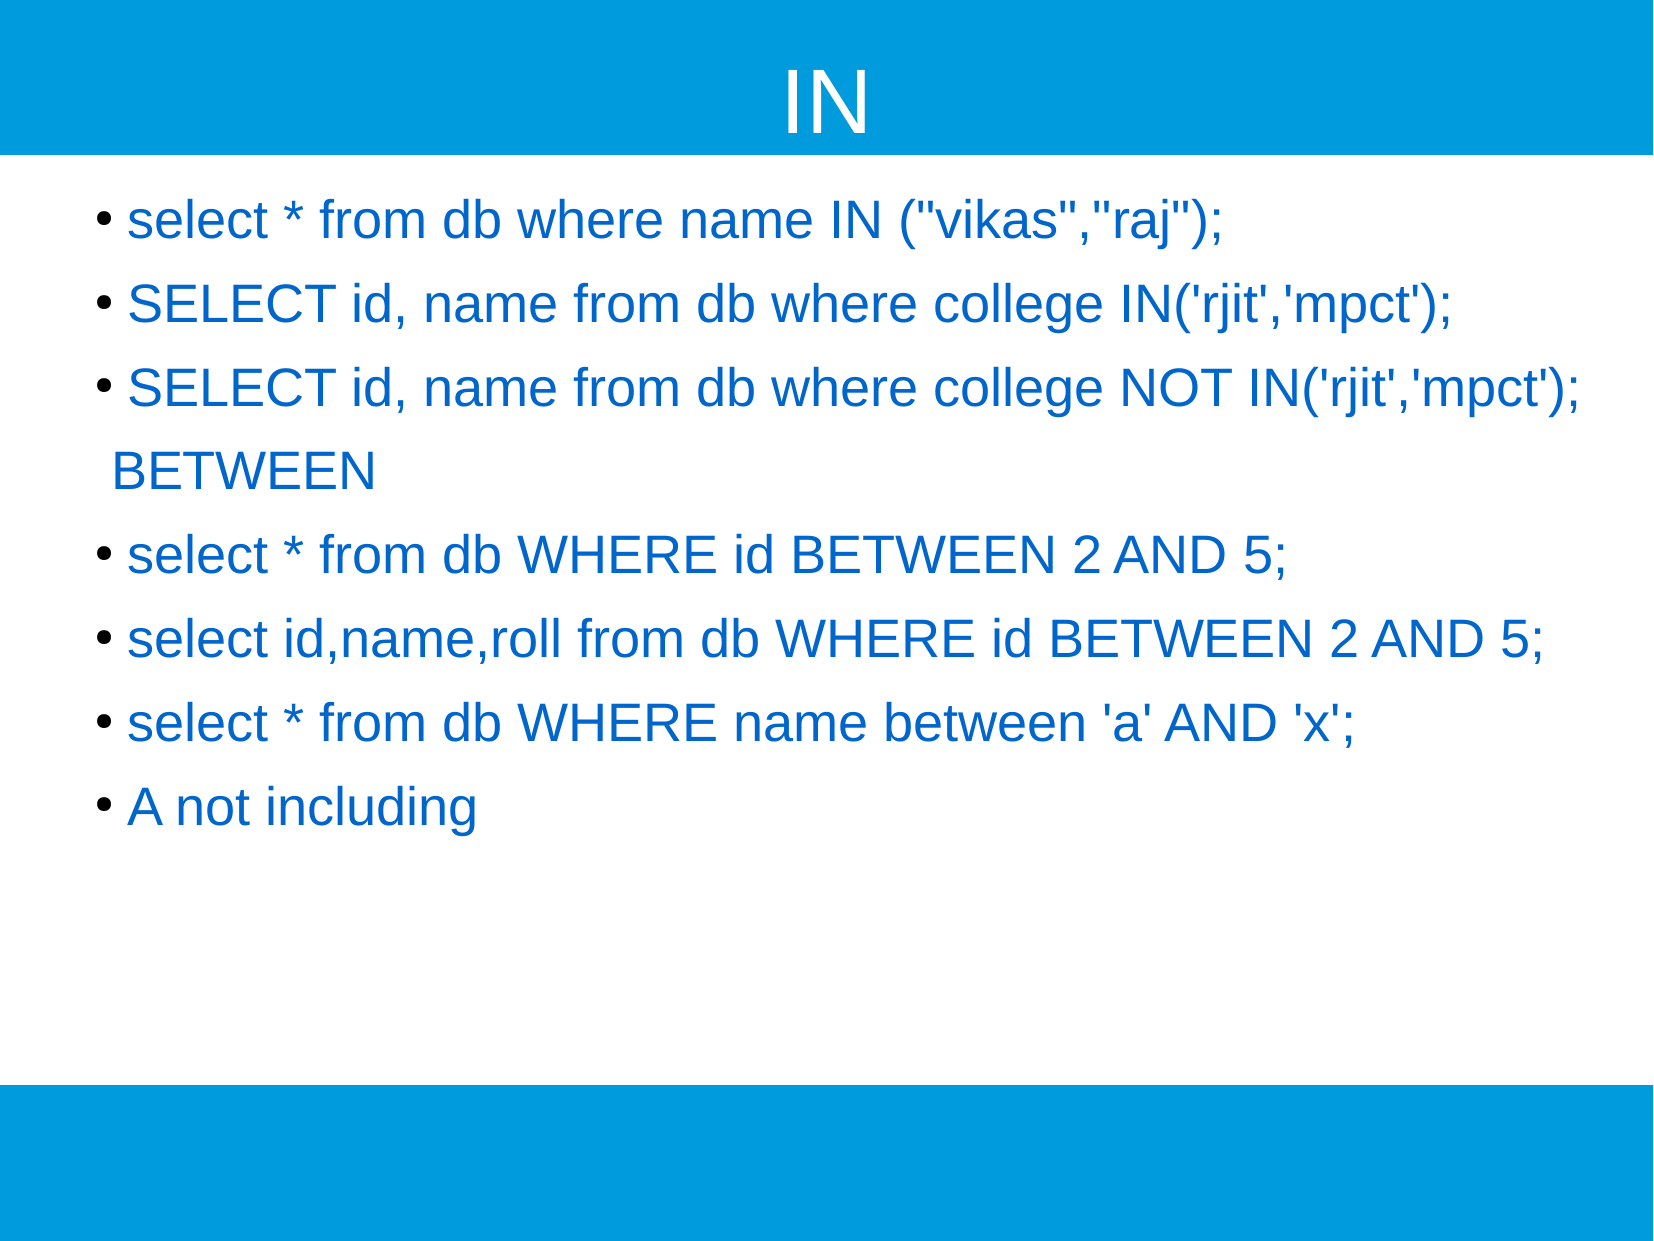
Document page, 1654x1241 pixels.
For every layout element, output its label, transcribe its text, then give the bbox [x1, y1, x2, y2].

title IN [82, 49, 1571, 155]
list select * from db where name IN ("vikas","raj"); SELECT id, name from db where college IN('rjit','mpct'); SELECT id, name from db where college NOT IN('rjit','mpct'); BETWEEN select * from db WHERE id BETWEEN 2 AND 5; select id,name,roll from db WHERE id BETWEEN 2 AND 5; select * from db WHERE name between 'a' AND 'x'; A not including [94, 189, 1583, 909]
